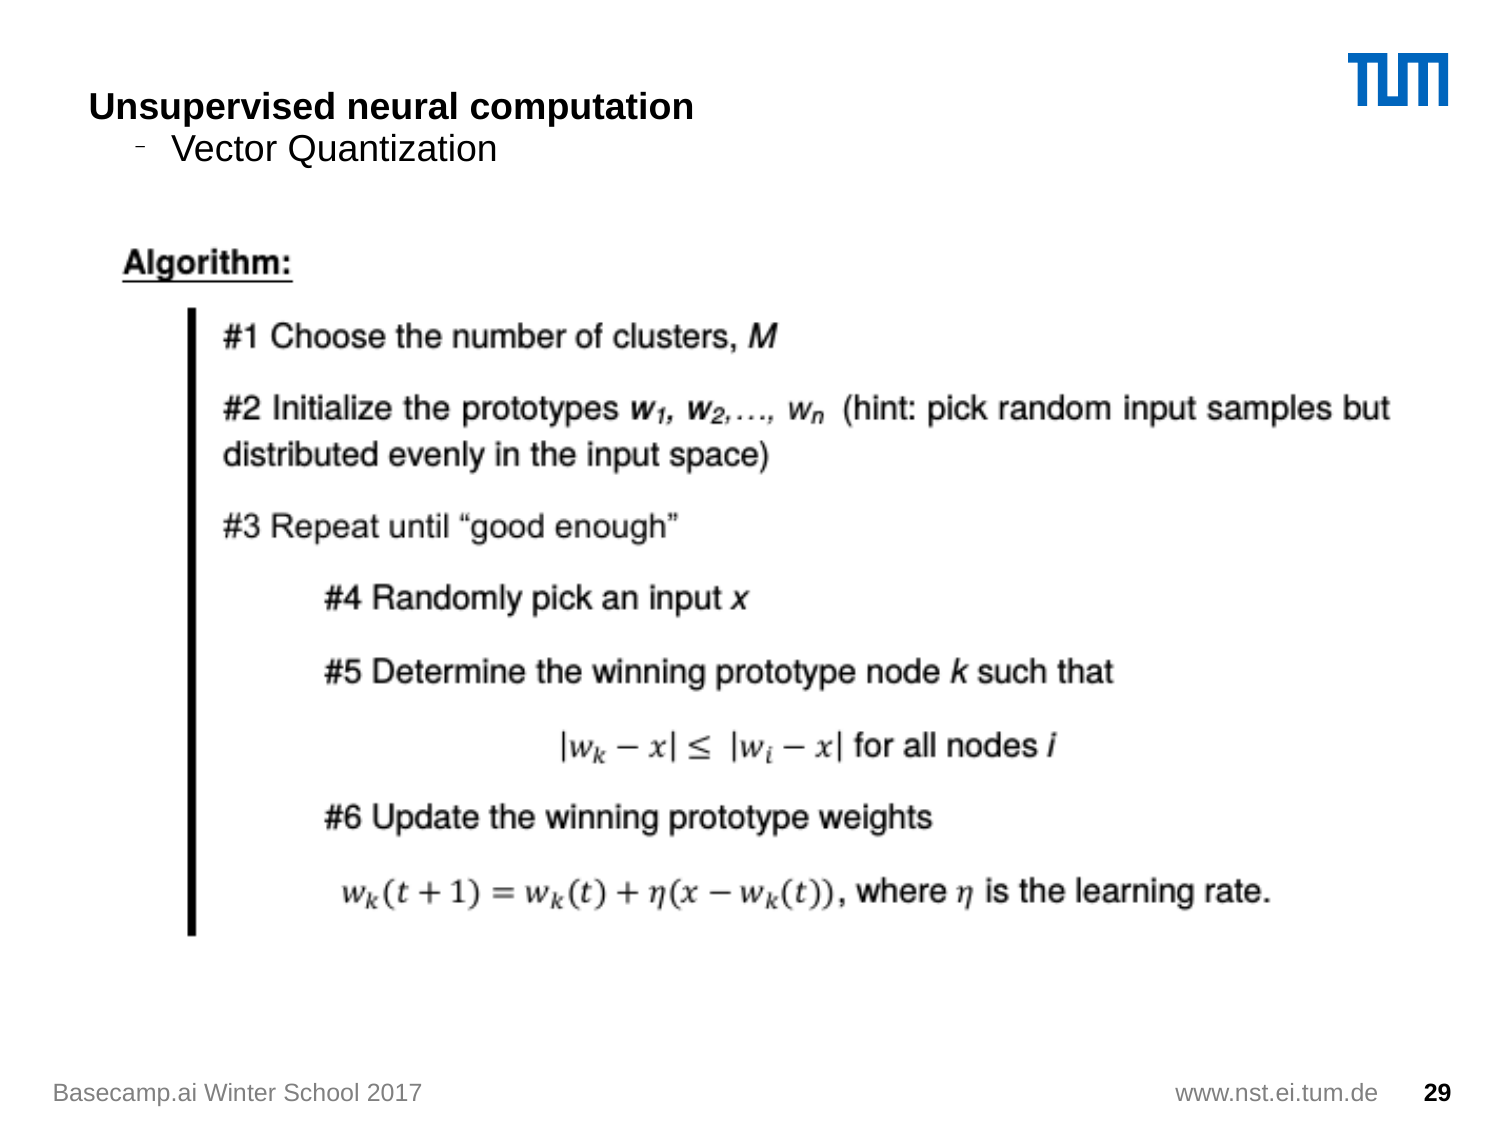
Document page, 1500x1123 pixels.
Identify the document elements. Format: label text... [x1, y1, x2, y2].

text_box Unsupervised neural computation Vector Quantization [73, 77, 733, 343]
picture [106, 224, 1458, 983]
